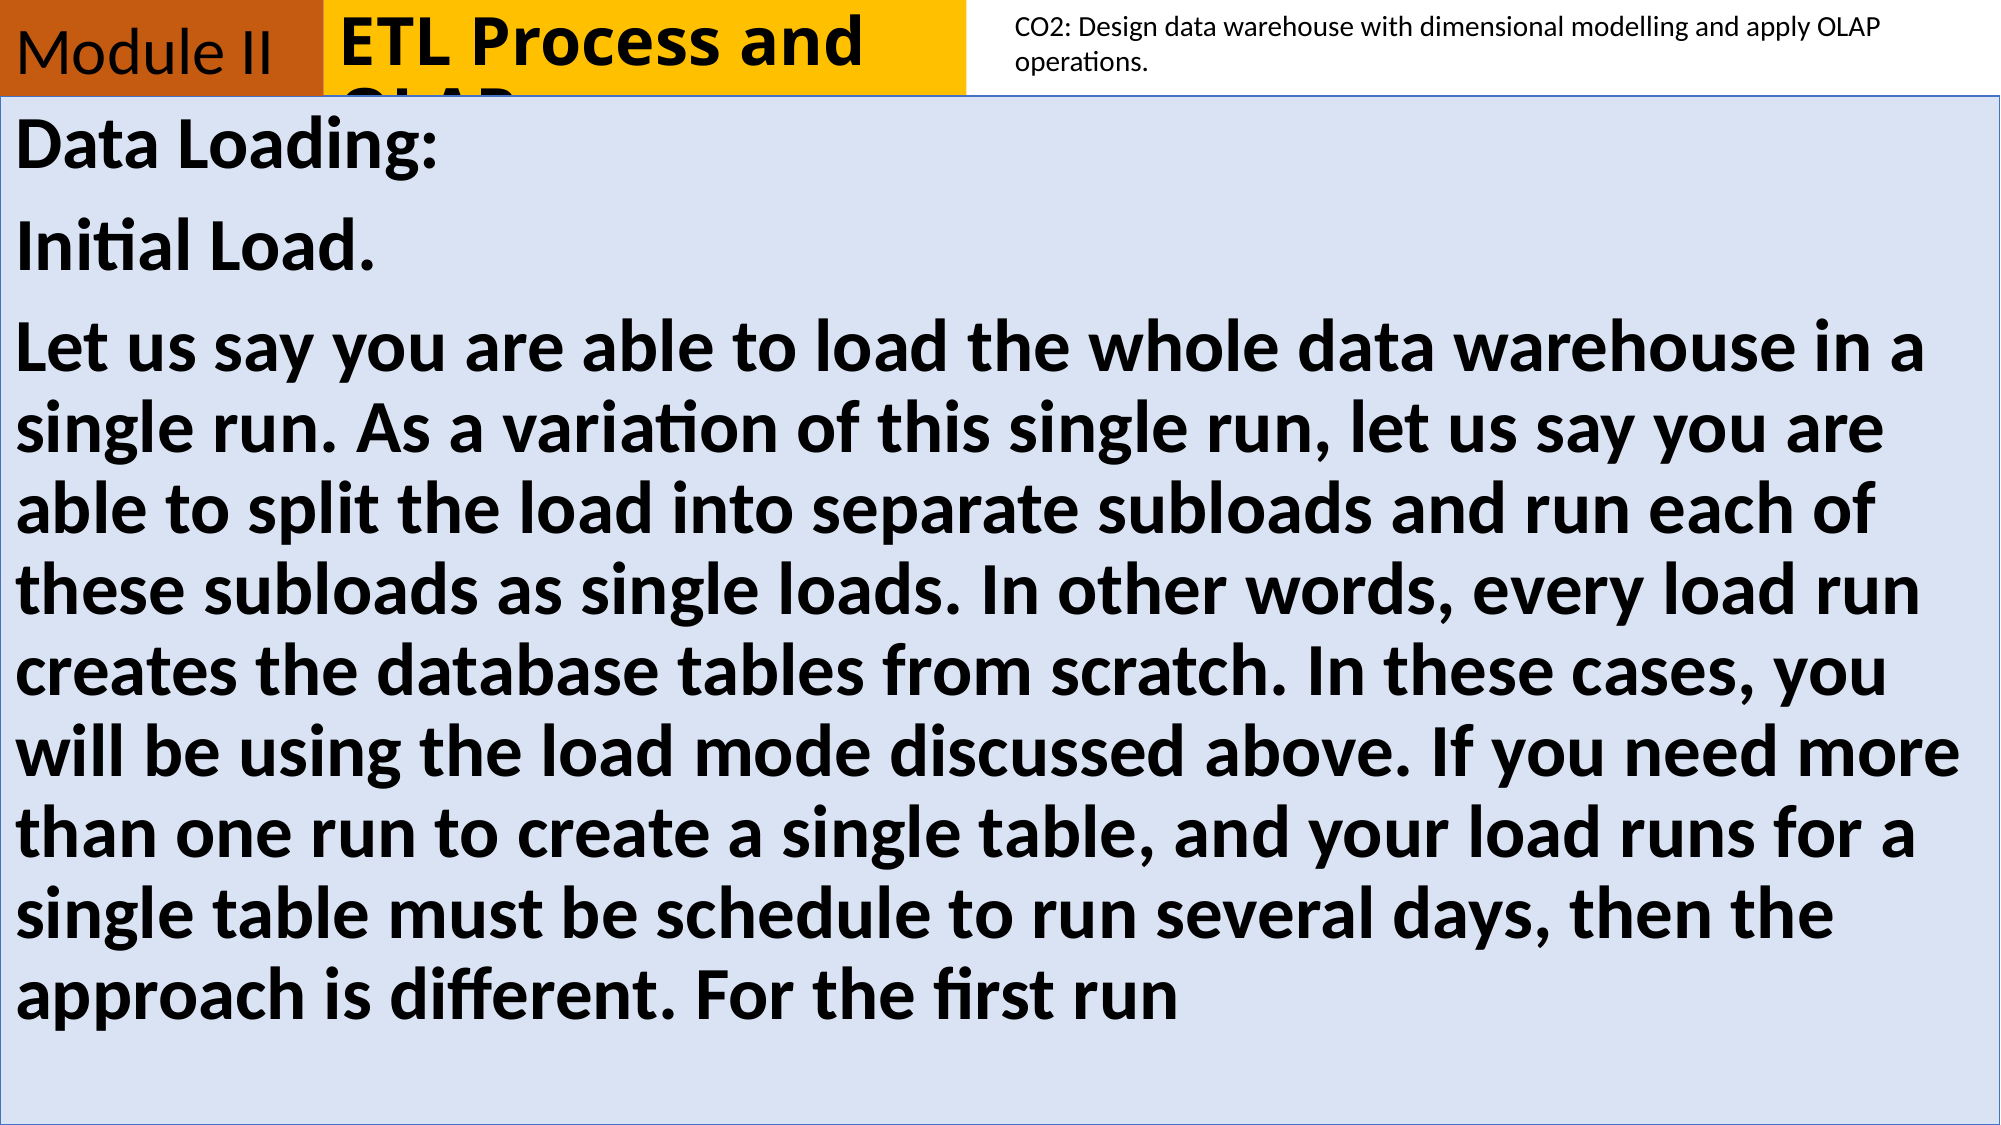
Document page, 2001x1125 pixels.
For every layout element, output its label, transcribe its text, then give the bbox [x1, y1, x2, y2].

text_box Module II [0, 0, 324, 96]
text_box CO2: Design data warehouse with dimensional modelling and apply OLAP operations. [999, 0, 2000, 122]
title ETL Process and OLAP: [324, 0, 967, 95]
subtitle Data Loading: Initial Load. Let us say you are able to load the whole data warehouse in a single run. As a variation of this single run, let us say you are able to split the load into separate subloads and run each of these subloads as single loads. In other words, every load run creates the database tables from scratch. In these cases, you will be using the load mode discussed above. If you need more than one run to create a single table, and your load runs for a single table must be schedule to run several days, then the approach is different. For the first run [0, 95, 2000, 1125]
